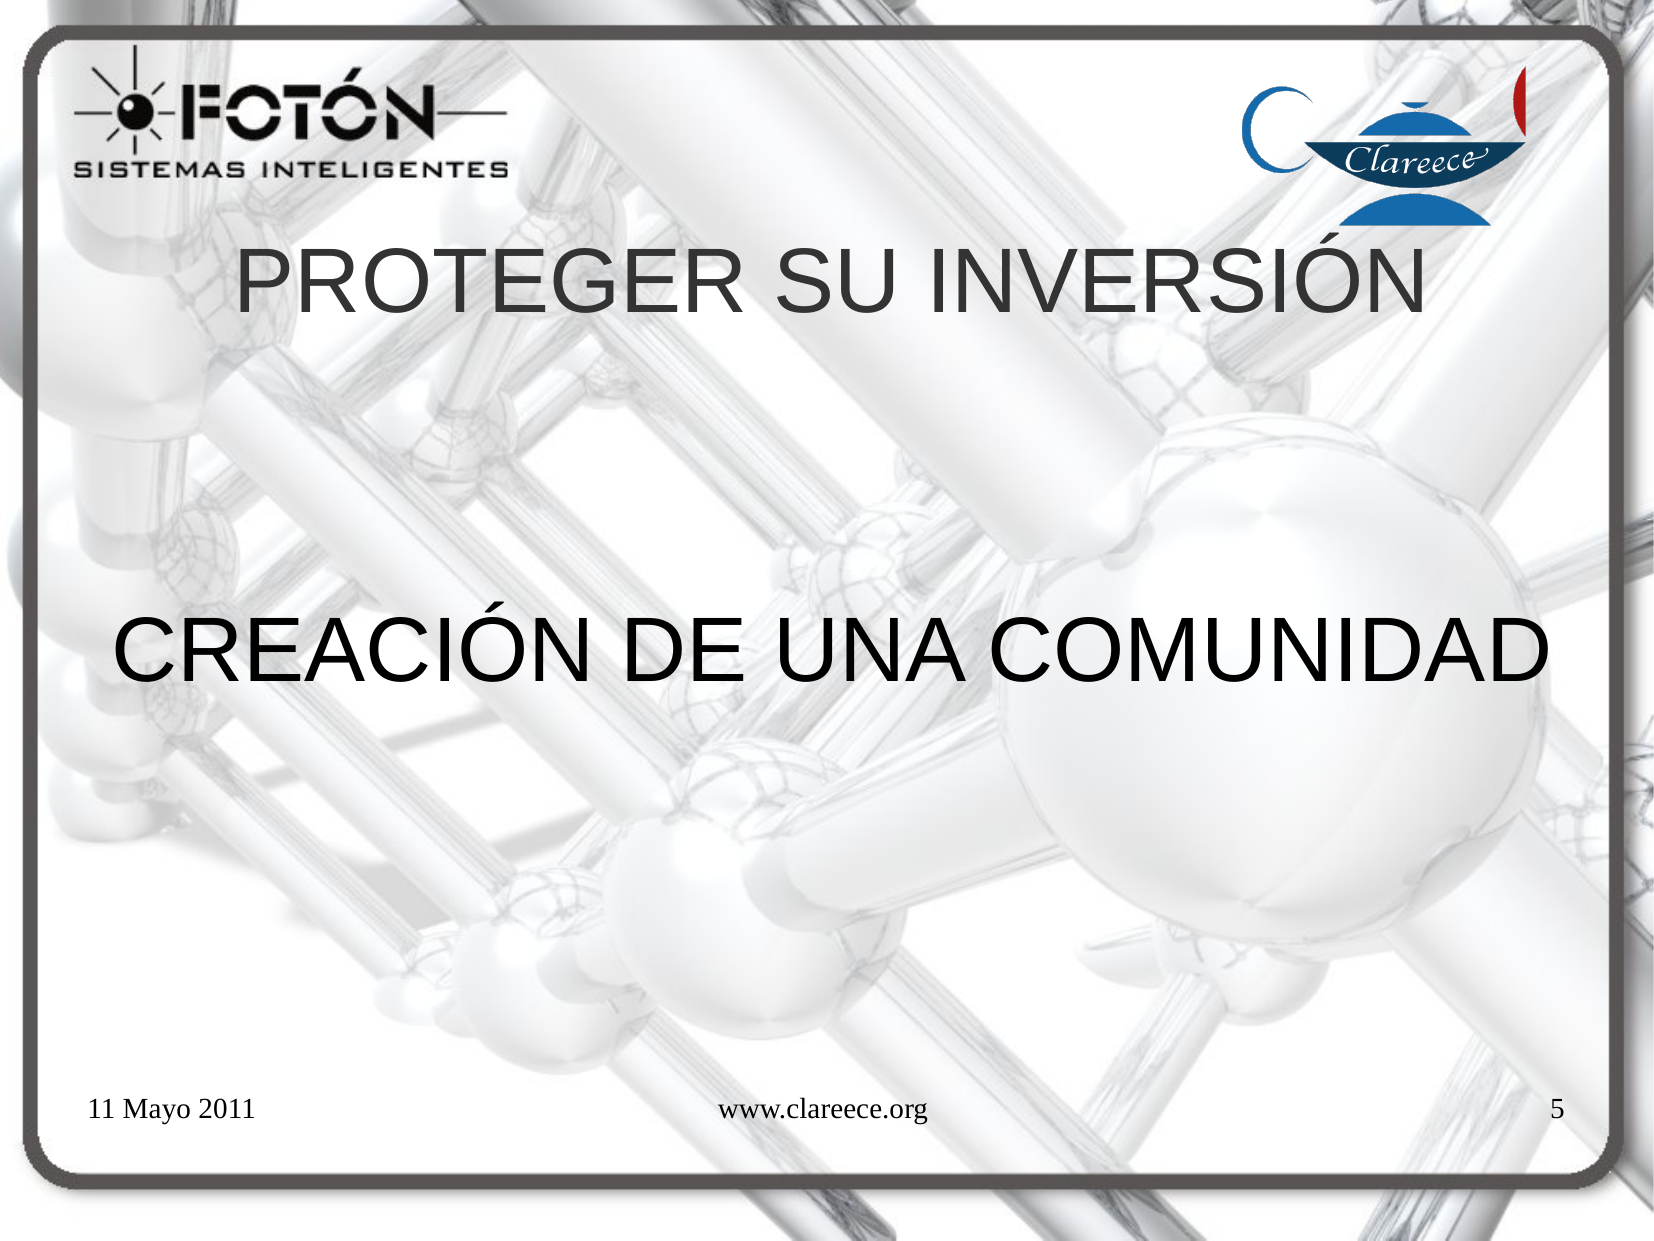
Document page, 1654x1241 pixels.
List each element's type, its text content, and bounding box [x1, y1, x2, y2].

title PROTEGER SU INVERSIÓN [88, 184, 1577, 377]
picture [0, 0, 1654, 1241]
subtitle CREACIÓN DE UNA COMUNIDAD [88, 413, 1577, 886]
